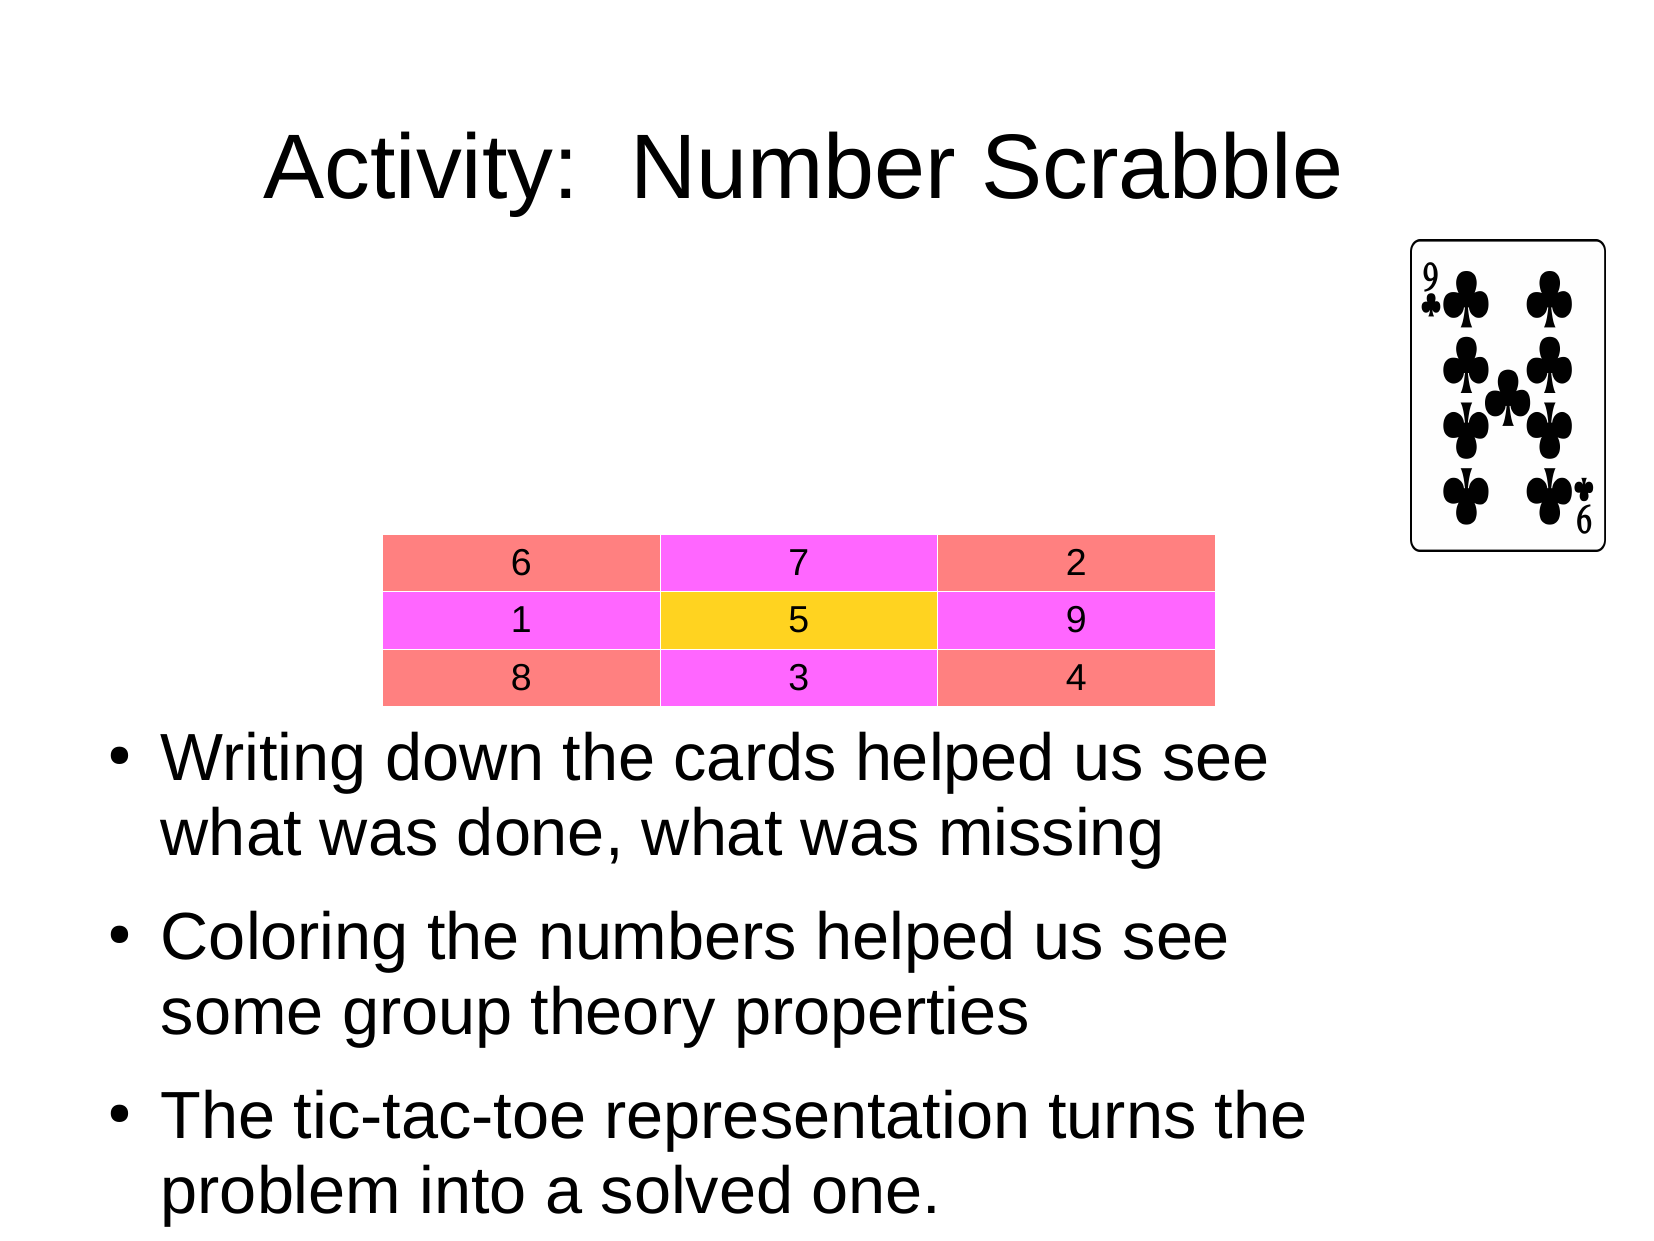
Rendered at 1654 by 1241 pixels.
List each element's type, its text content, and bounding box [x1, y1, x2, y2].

table_cell 9 [938, 592, 1215, 649]
picture [1410, 239, 1606, 552]
table_cell 3 [661, 650, 937, 706]
table_cell 4 [938, 650, 1215, 706]
table_cell 5 [661, 592, 937, 649]
table_cell 1 [383, 592, 660, 649]
title Activity: Number Scrabble [60, 62, 1549, 271]
text_box Writing down the cards helped us see what was done, what was missing Coloring the numbers helped us see some group theory properties The tic-tac-toe representation turns the problem into a solved one. [90, 720, 1351, 1227]
table_header 2 [938, 535, 1215, 591]
table_cell 8 [383, 650, 660, 706]
table_header 7 [661, 535, 937, 591]
table_header 6 [383, 535, 660, 591]
